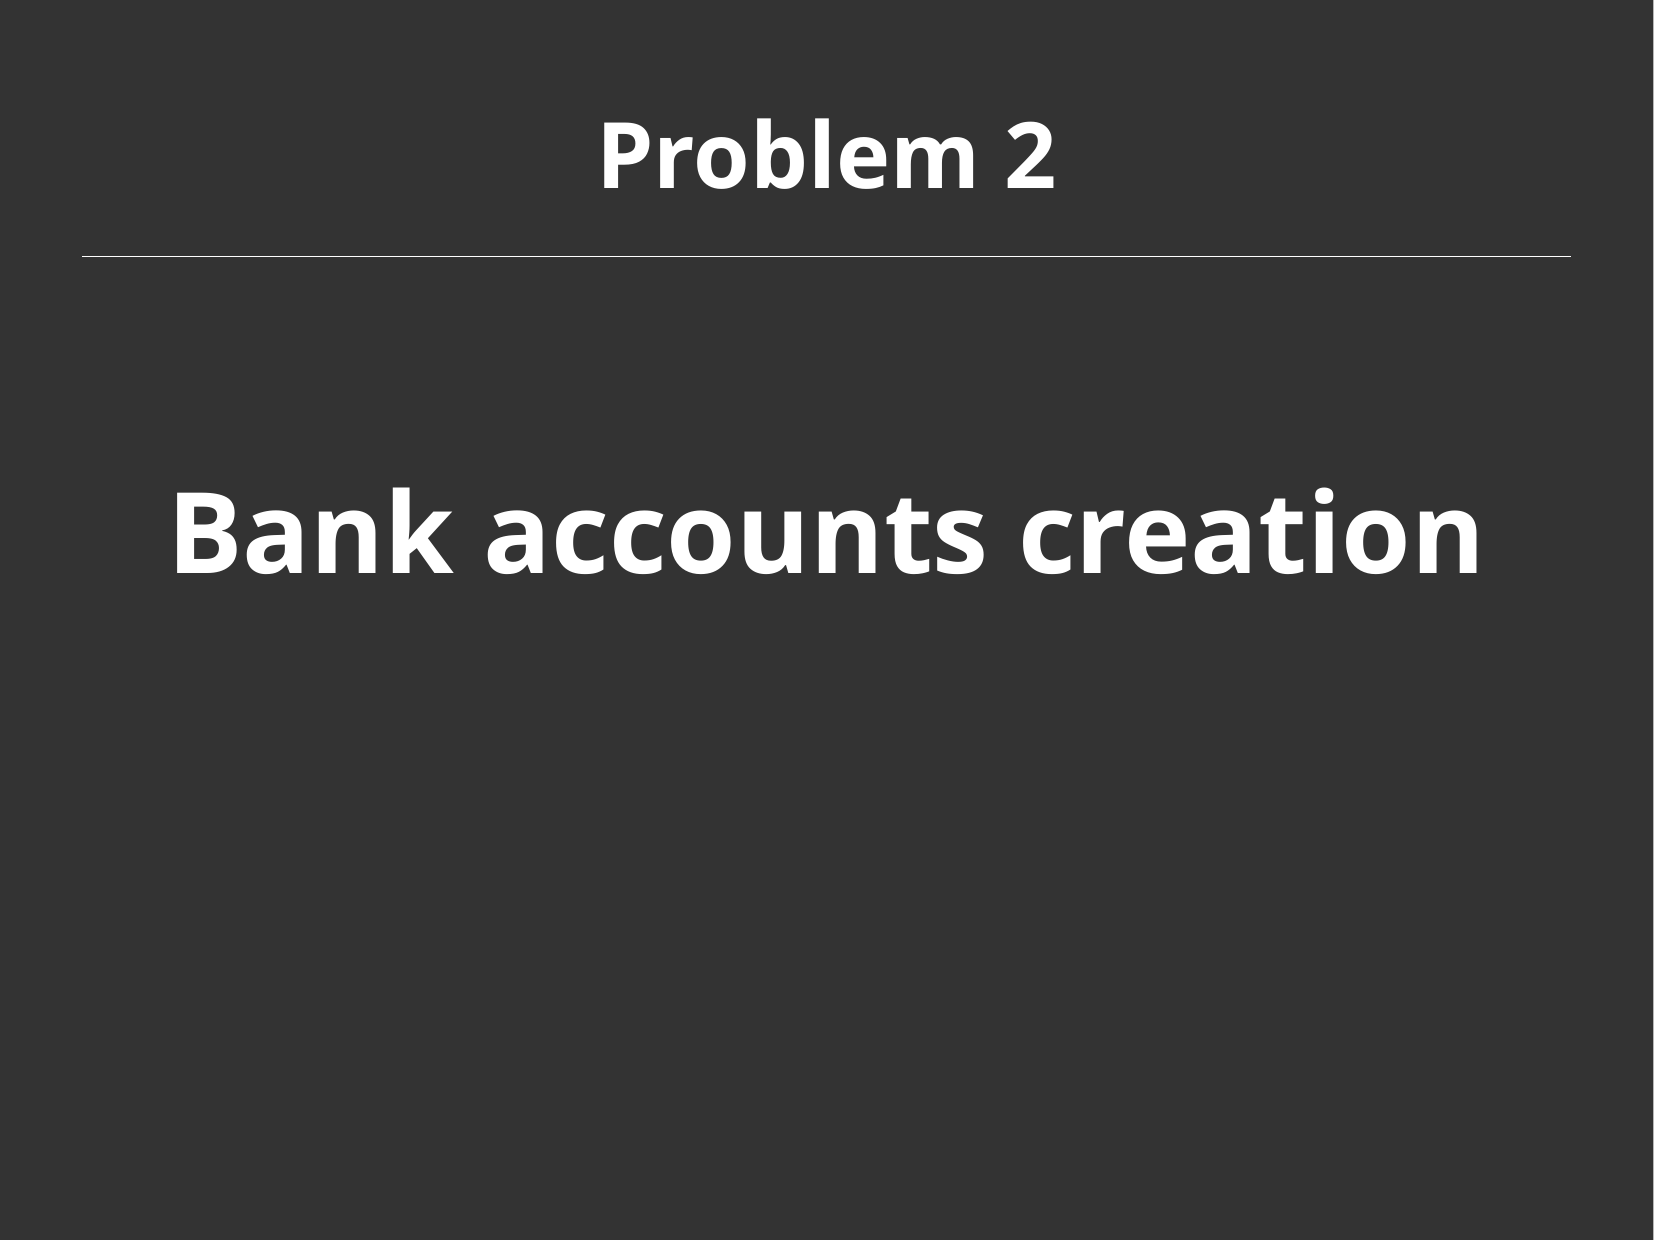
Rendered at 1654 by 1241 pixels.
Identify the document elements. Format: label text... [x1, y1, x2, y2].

subtitle Bank accounts creation [82, 49, 1571, 1010]
